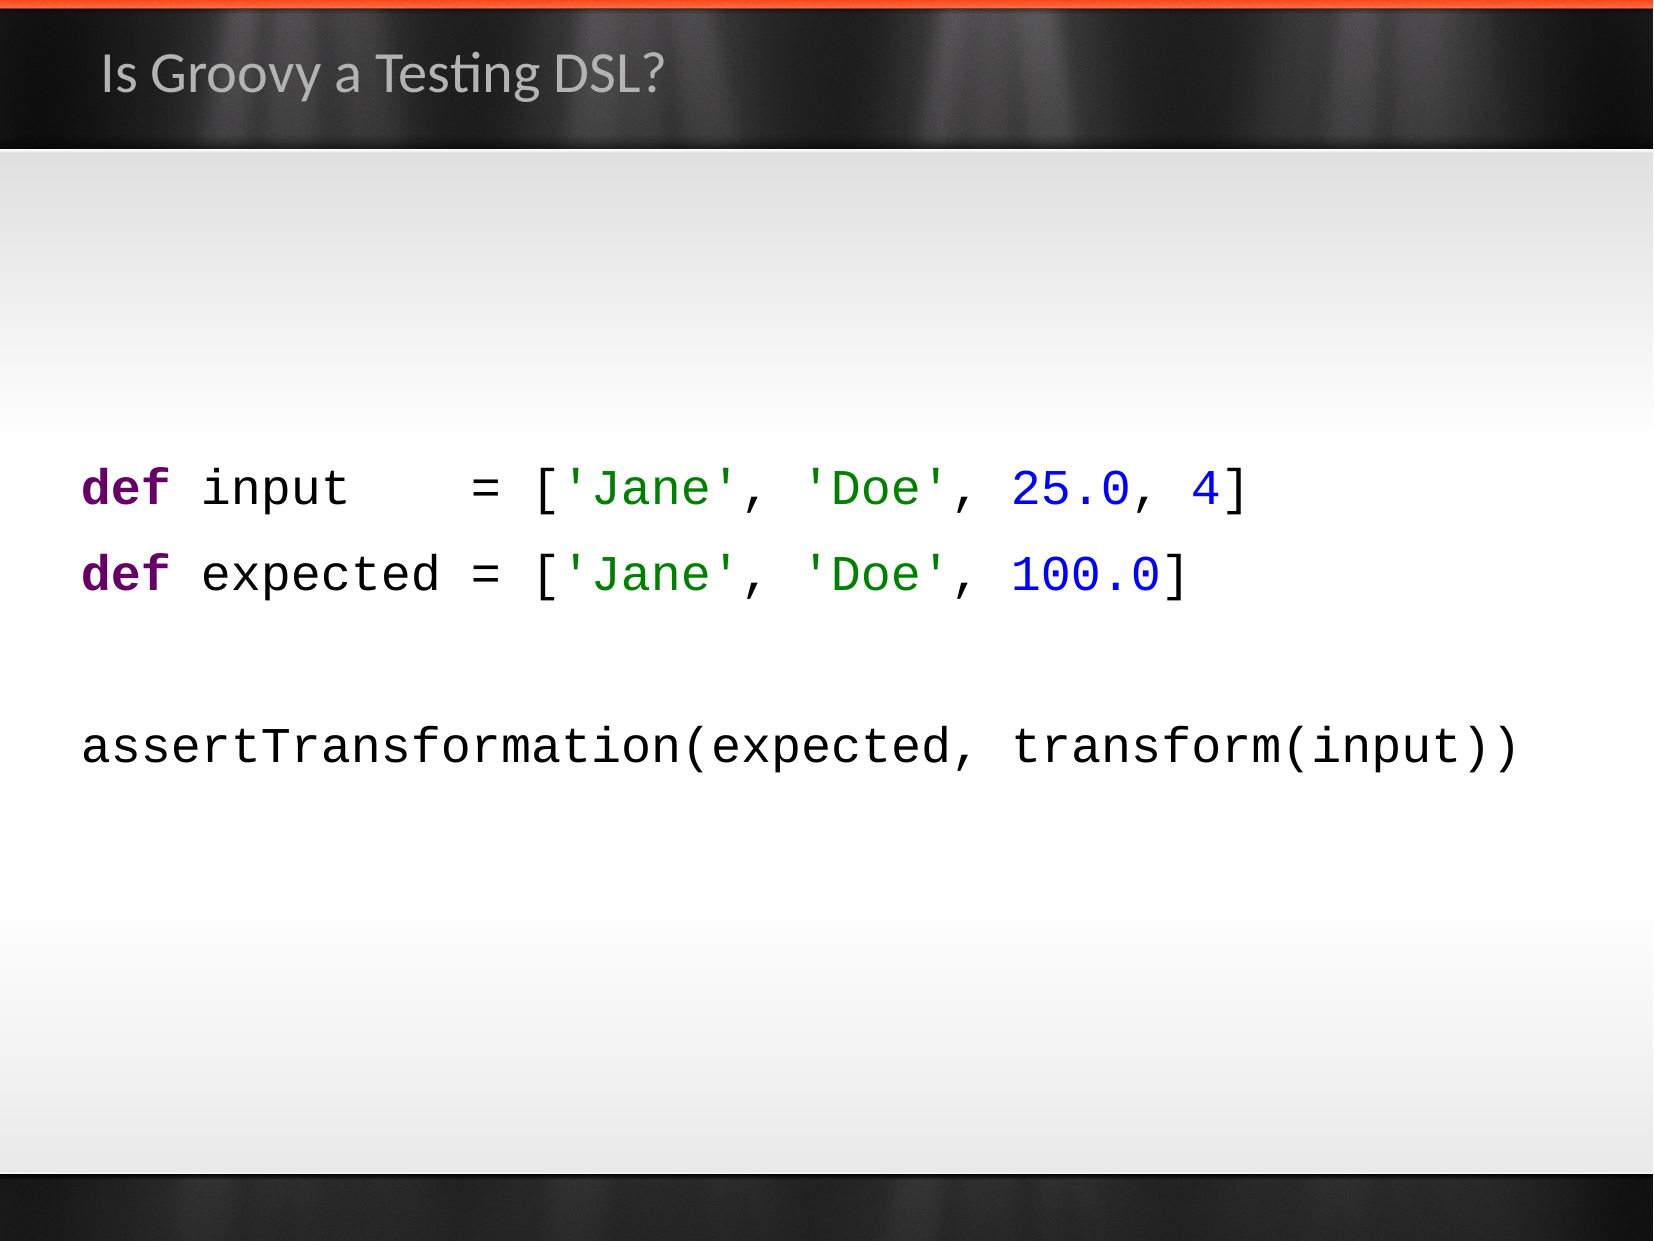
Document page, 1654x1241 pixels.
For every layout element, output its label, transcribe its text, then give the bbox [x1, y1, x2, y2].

list def input = ['Jane', 'Doe', 25.0, 4] def expected = ['Jane', 'Doe', 100.0] assertTransformation(expected, transform(input)) [80, 462, 1569, 778]
picture [0, 0, 1653, 1241]
title Is Groovy a Testing DSL? [100, 6, 1588, 151]
